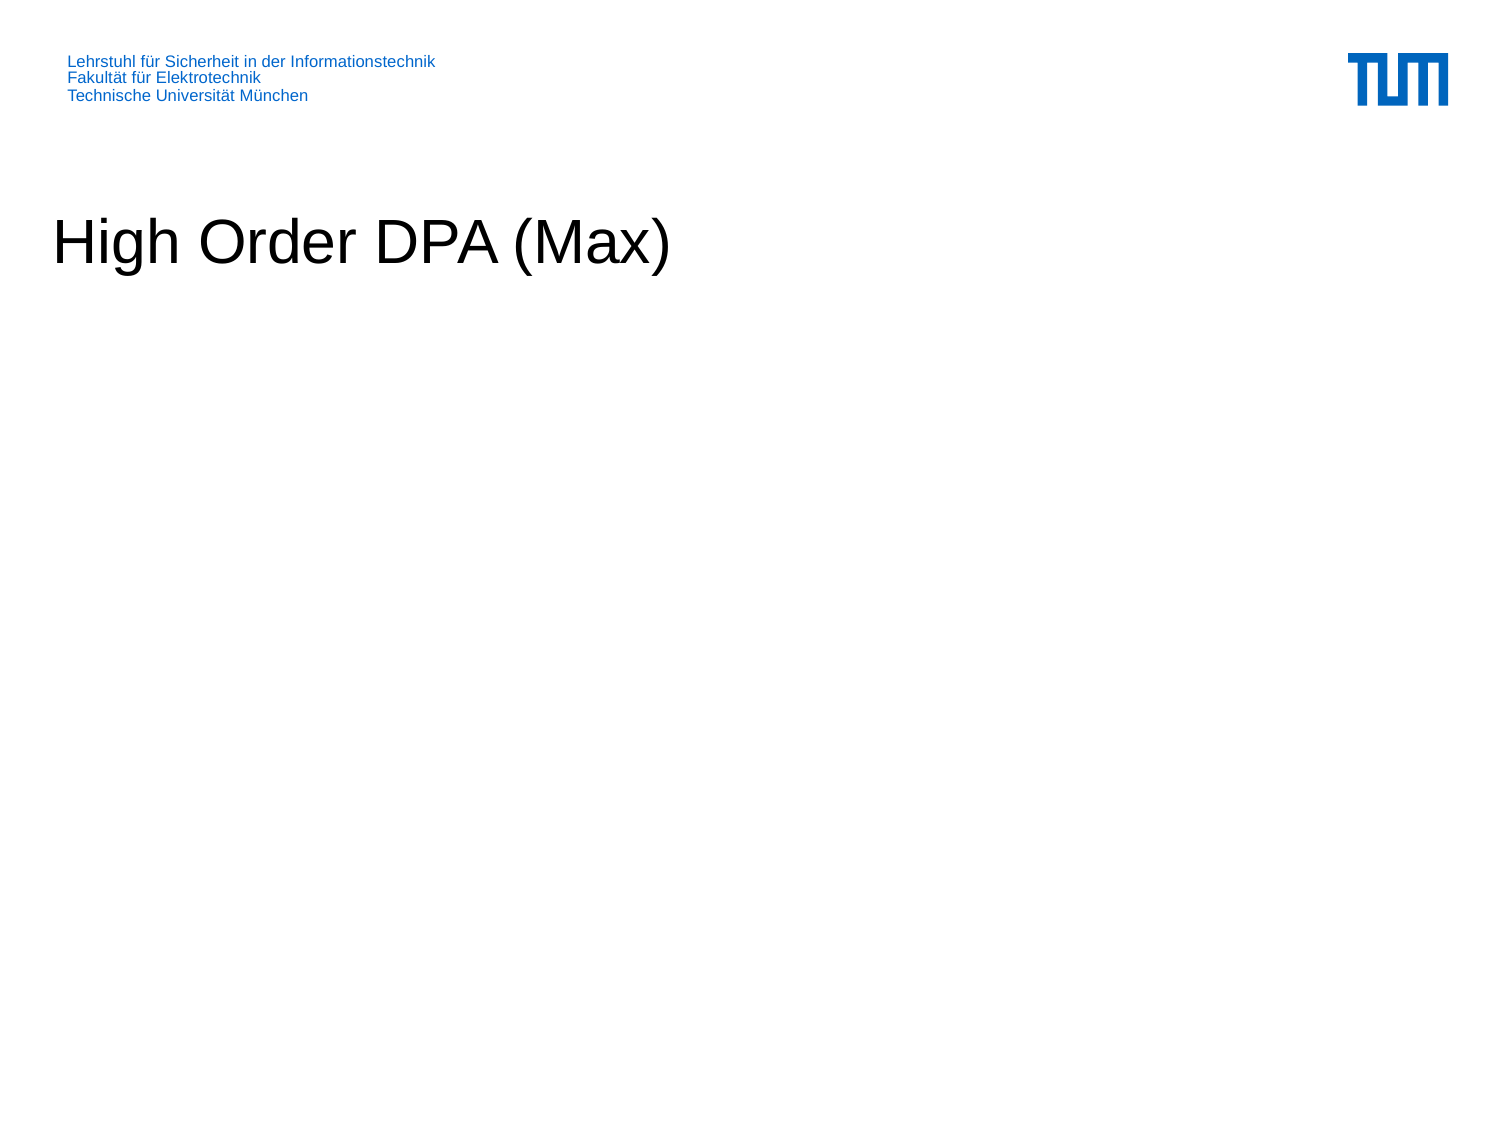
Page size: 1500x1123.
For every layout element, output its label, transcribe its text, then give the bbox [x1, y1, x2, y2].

title High Order DPA (Max) [52, 200, 1453, 260]
